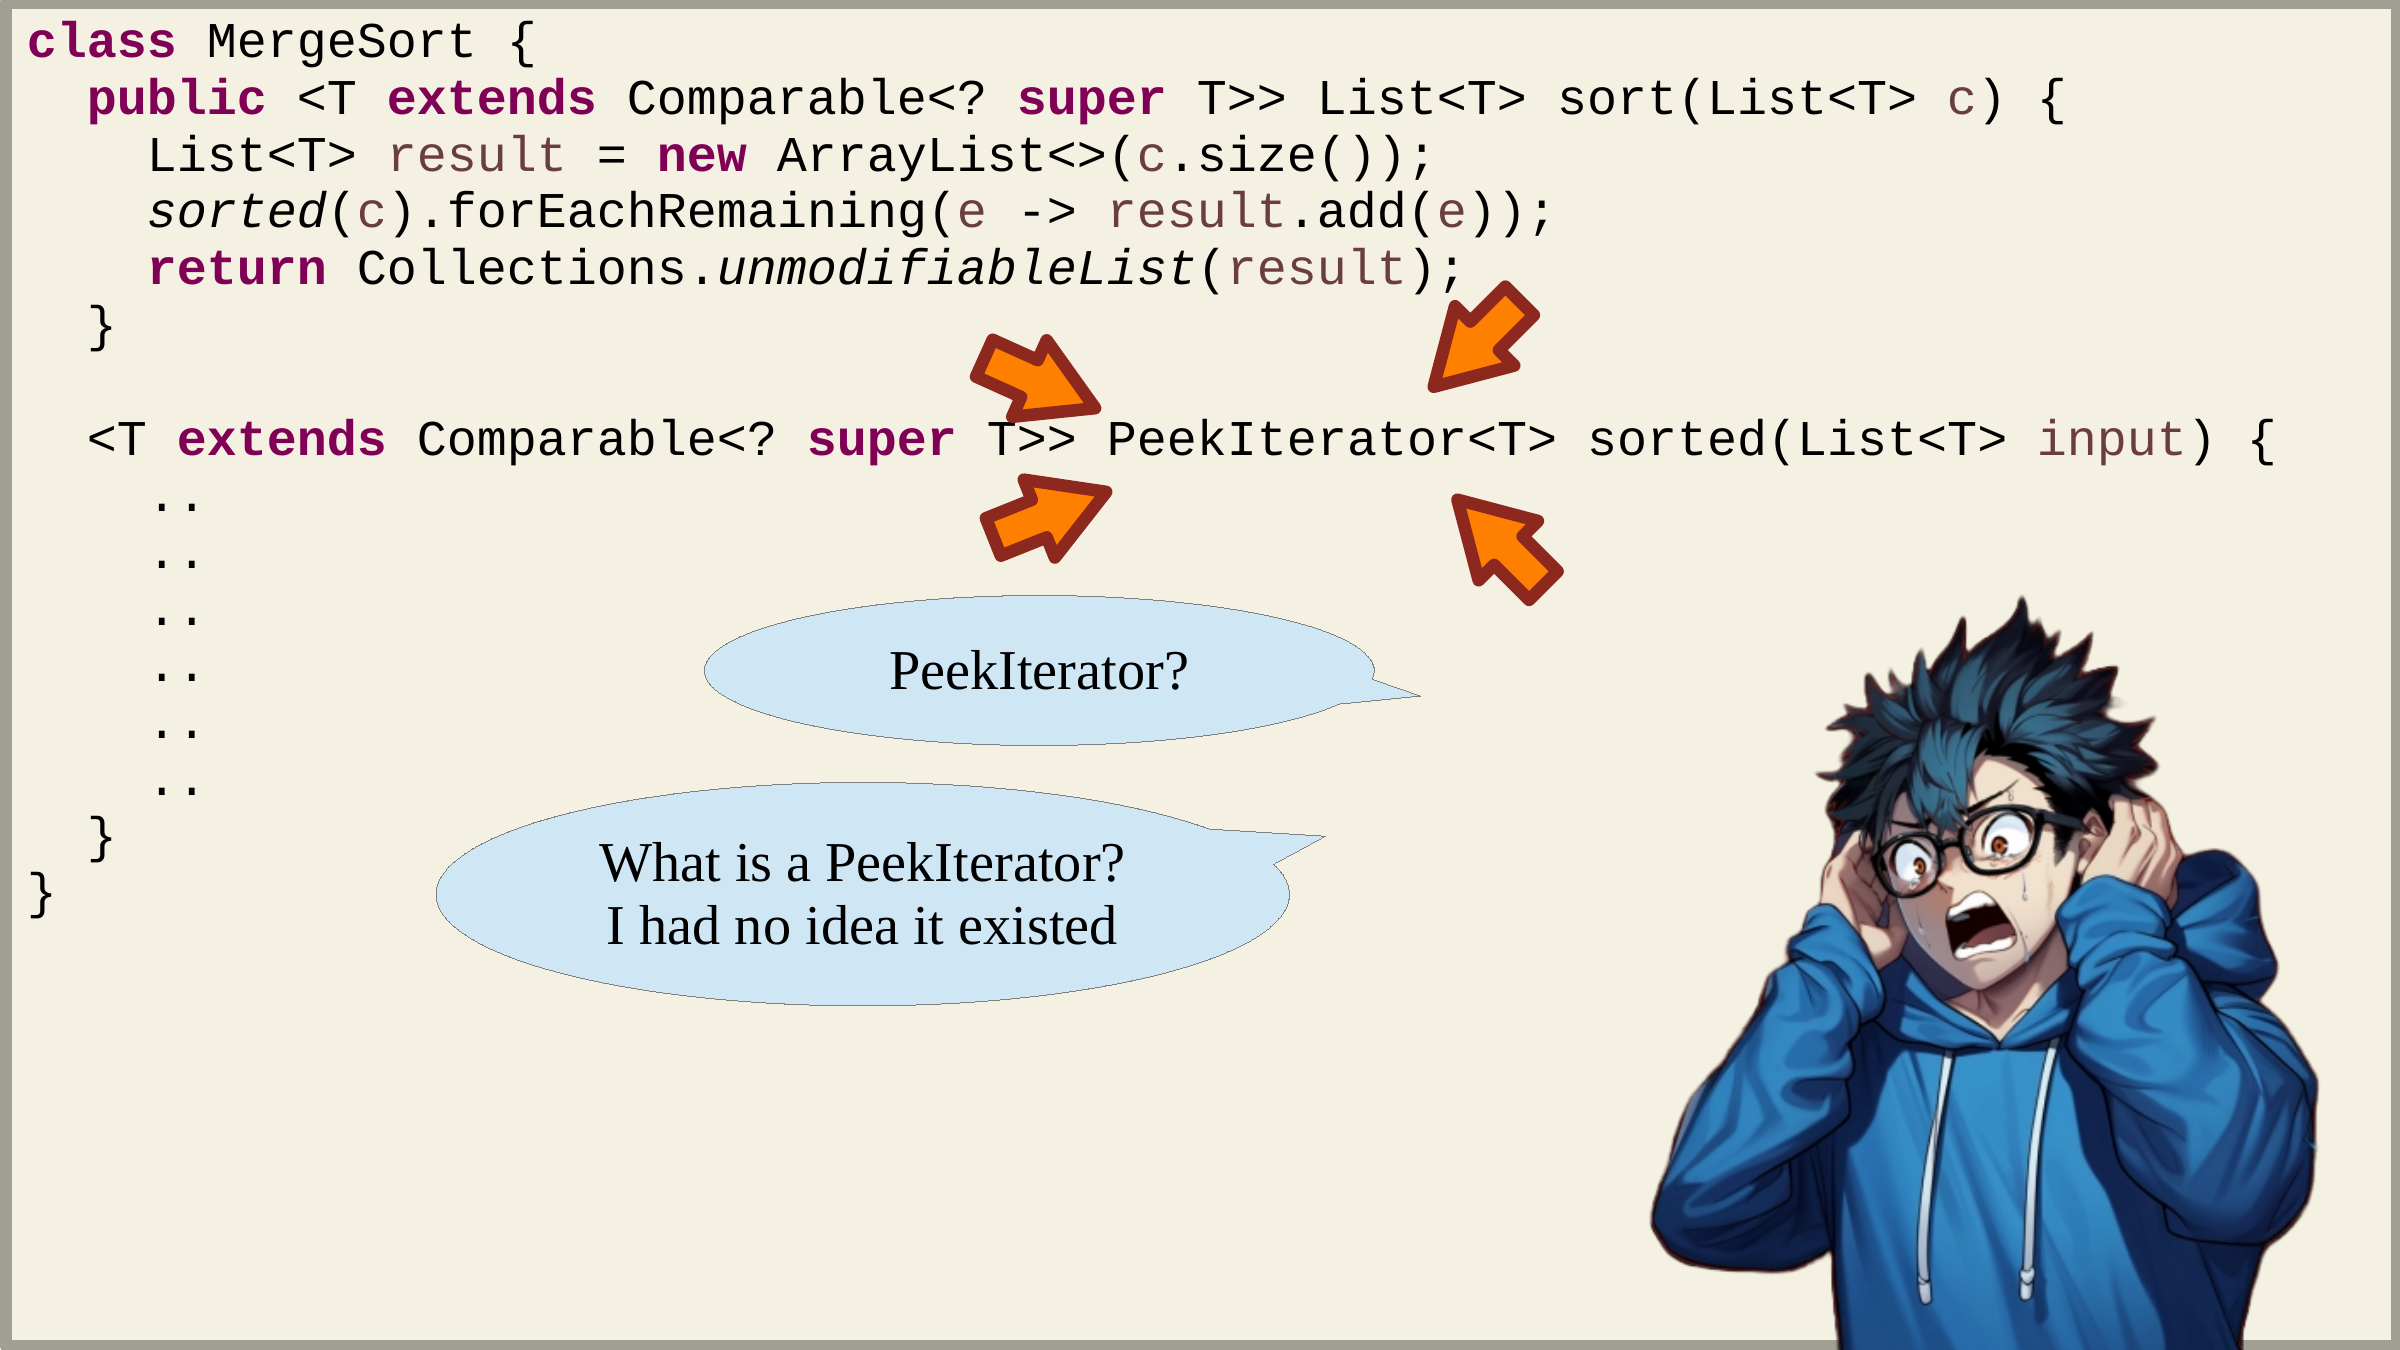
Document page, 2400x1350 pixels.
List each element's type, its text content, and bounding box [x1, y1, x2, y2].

picture [1493, 382, 2400, 1350]
text_box class MergeSort { public <T extends Comparable<? super T>> List<T> sort(List<T> c) { List<T> result = new ArrayList<>(c.size()); sorted(c).forEachRemaining(e -> result.add(e)); return Collections.unmodifiableList(result); } <T extends Comparable<? super T>> PeekIterator<T> sorted(List<T> input) { .. .. .. .. .. .. } } [5, 2, 2398, 1346]
text_box PeekIterator? [704, 595, 1421, 746]
text_box [976, 339, 1096, 417]
text_box What is a PeekIterator? I had no idea it existed [436, 782, 1326, 1006]
text_box [1433, 286, 1534, 387]
text_box [985, 479, 1107, 558]
text_box [1457, 499, 1558, 600]
